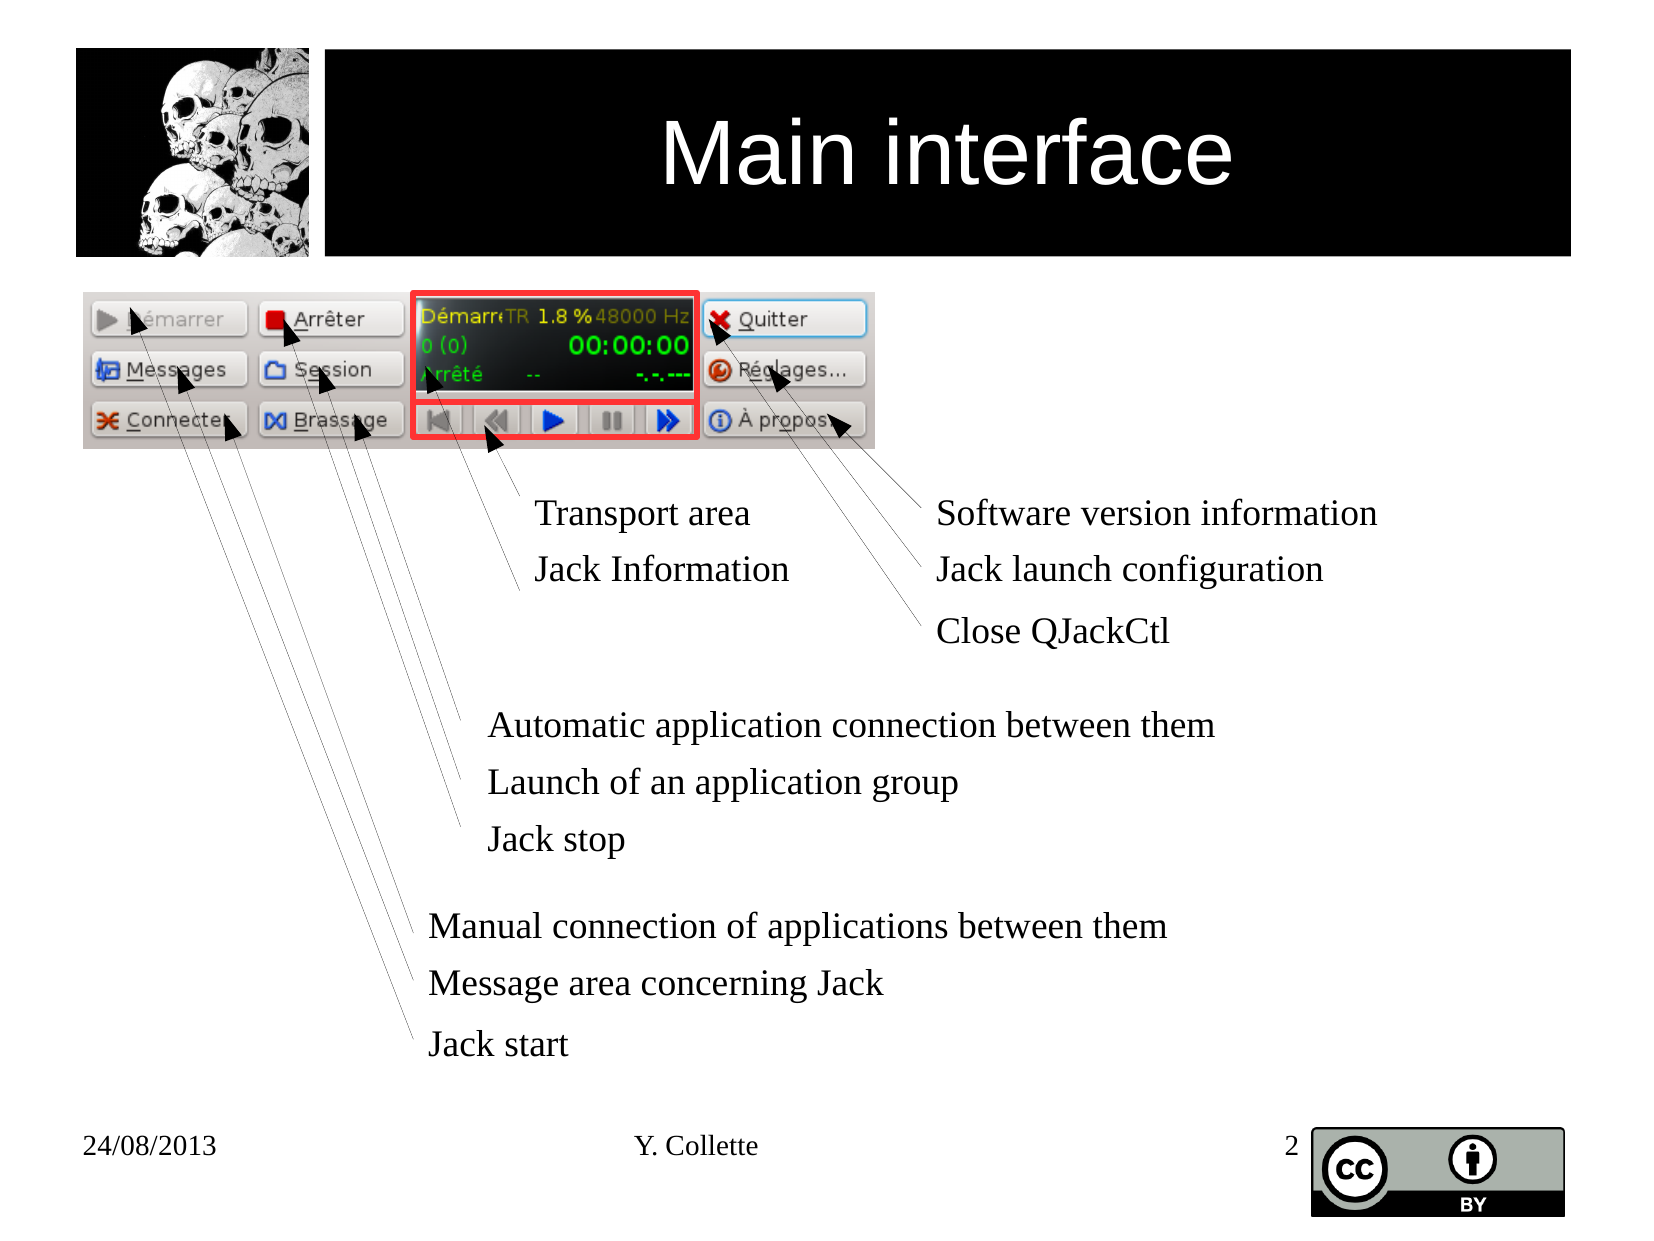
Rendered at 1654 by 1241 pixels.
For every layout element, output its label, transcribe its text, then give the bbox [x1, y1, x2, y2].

text_box Automatic application connection between them [472, 696, 1335, 754]
text_box Close QJackCtl [921, 602, 1583, 659]
text_box Launch of an application group [472, 753, 1170, 811]
text_box Jack stop [472, 810, 745, 867]
picture [443, 405, 694, 434]
picture [1311, 1127, 1565, 1217]
title Main interface [324, 49, 1571, 257]
text_box Transport area [519, 484, 851, 541]
text_box Message area concerning Jack [413, 954, 1052, 1011]
text_box Jack Information [519, 541, 815, 615]
picture [457, 440, 487, 449]
picture [76, 48, 309, 257]
text_box Jack start [413, 1015, 780, 1073]
text_box Jack launch configuration [921, 541, 1560, 598]
text_box Software version information [921, 484, 1571, 541]
picture [416, 296, 694, 399]
picture [416, 405, 453, 434]
picture [499, 292, 875, 449]
text_box Manual connection of applications between them [413, 897, 1217, 954]
picture [83, 292, 459, 449]
